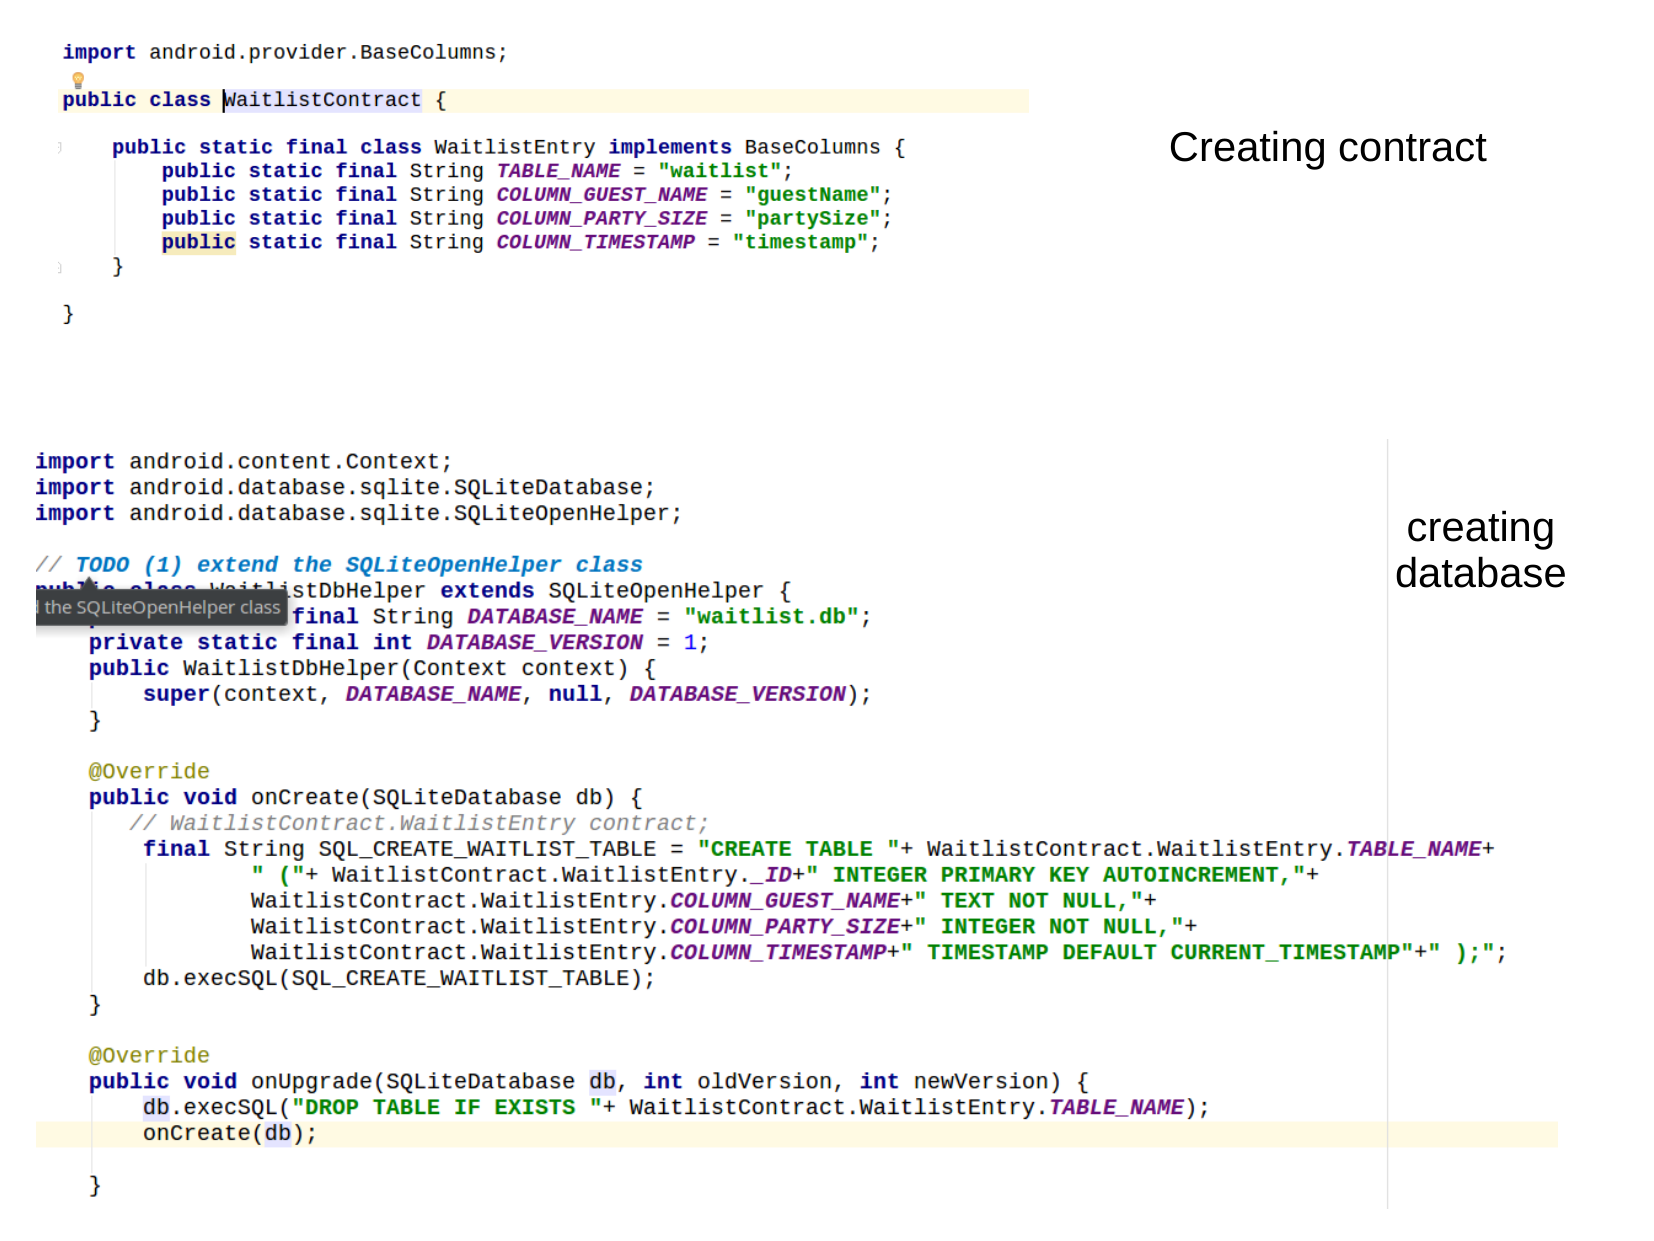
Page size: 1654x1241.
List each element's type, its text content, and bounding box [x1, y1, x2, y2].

picture [58, 35, 1029, 402]
text_box Creating contract [1154, 123, 1503, 171]
picture [36, 439, 1558, 1209]
title creating database [1325, 456, 1637, 597]
